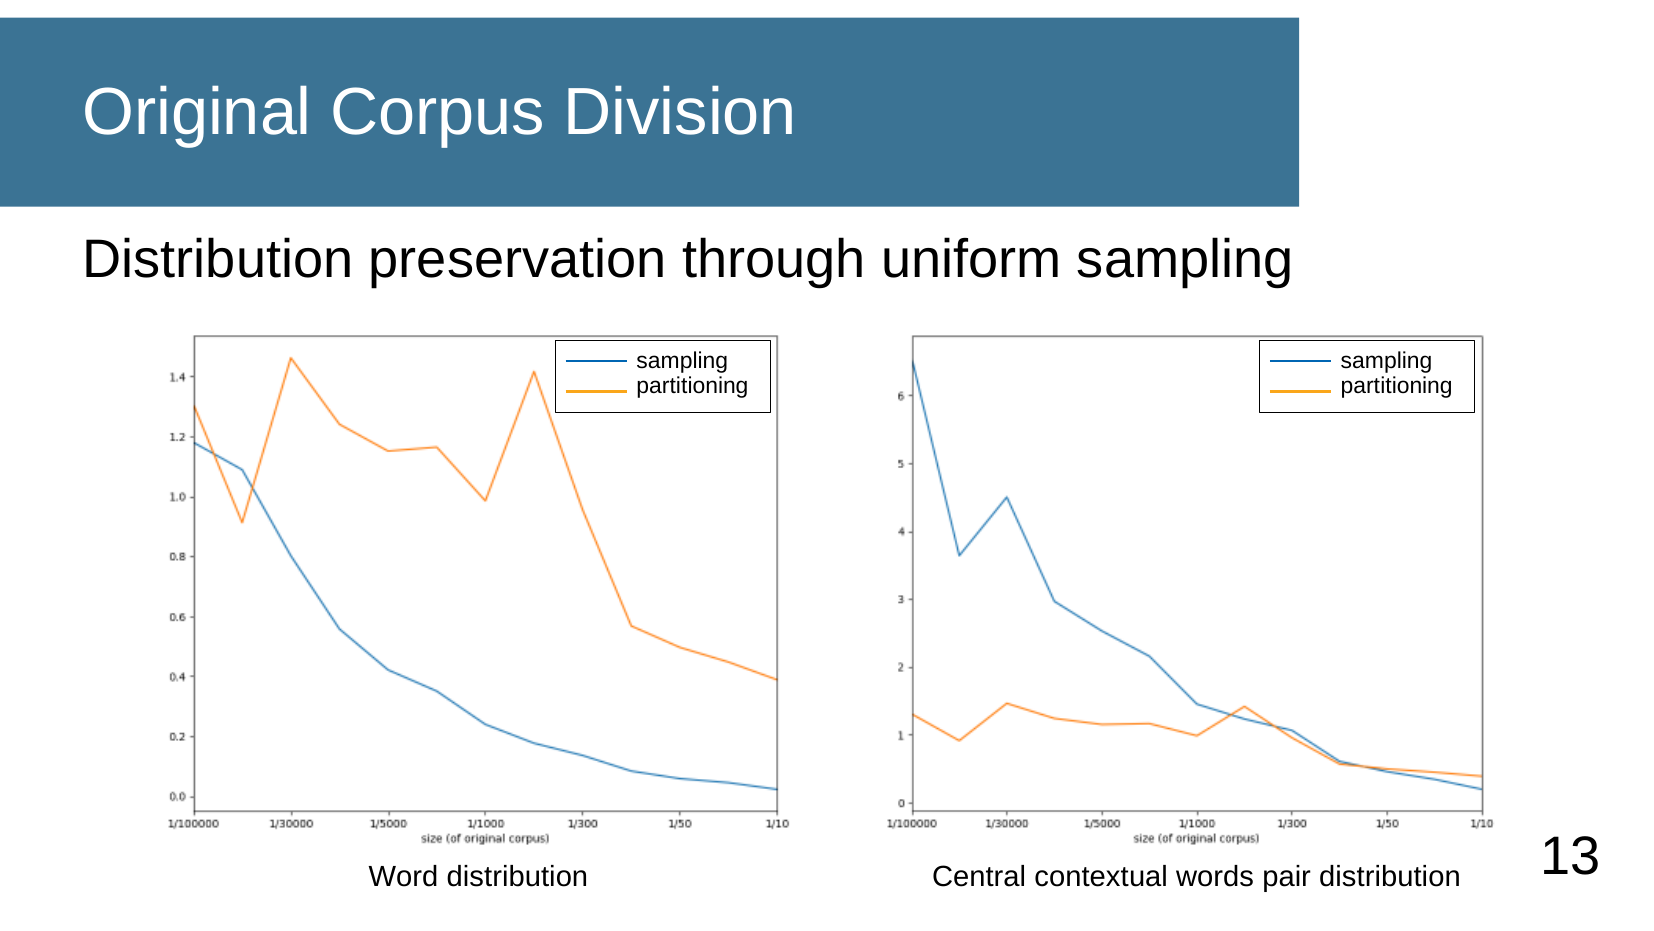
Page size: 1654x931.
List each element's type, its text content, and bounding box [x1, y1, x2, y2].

text_box sampling partitioning [1325, 341, 1474, 412]
text_box sampling partitioning [621, 341, 770, 412]
list Distribution preservation through uniform sampling [82, 224, 1571, 764]
title Original Corpus Division [82, 35, 1234, 189]
text_box Central contextual words pair distribution [917, 853, 1478, 904]
text_box [106, 289, 1535, 879]
text_box Word distribution [353, 853, 603, 904]
